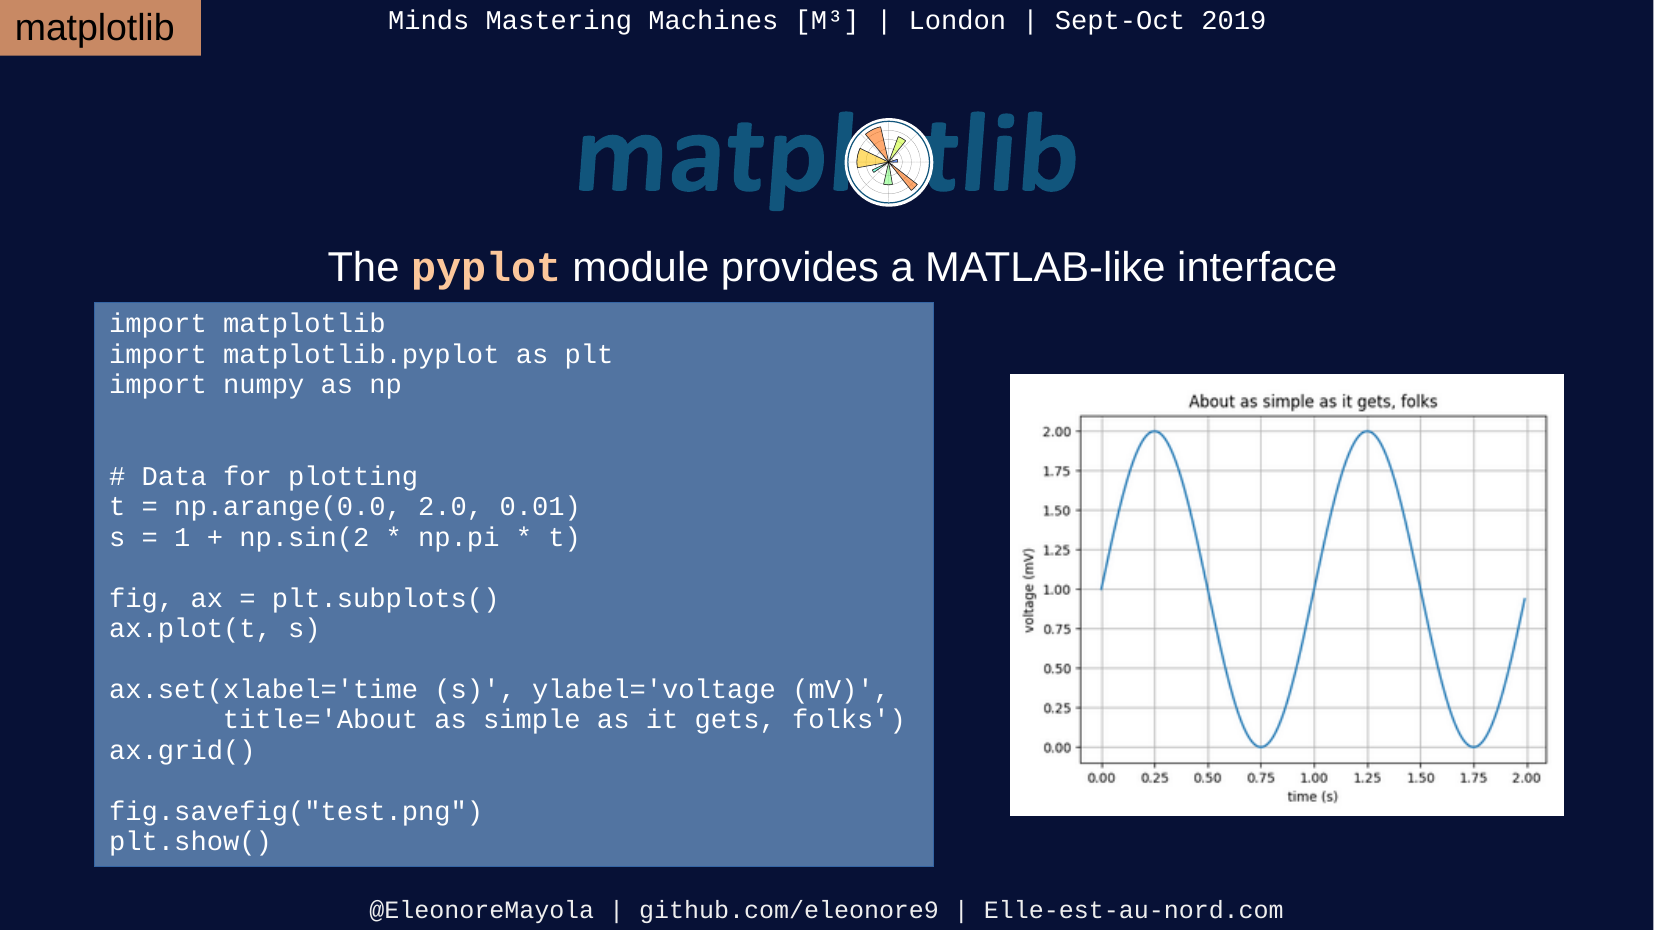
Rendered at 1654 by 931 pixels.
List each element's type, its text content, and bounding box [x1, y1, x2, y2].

text_box Minds Mastering Machines [M³] | London | Sept-Oct 2019 [265, 0, 1388, 60]
text_box import matplotlib import matplotlib.pyplot as plt import numpy as np # Data for plotting t = np.arange(0.0, 2.0, 0.01) s = 1 + np.sin(2 * np.pi * t) fig, ax = plt.subplots() ax.plot(t, s) ax.set(xlabel='time (s)', ylabel='voltage (mV)', title='About as simple as it gets, folks') ax.grid() fig.savefig("test.png") plt.show() [94, 302, 969, 867]
text_box The pyplot module provides a MATLAB-like interface [248, 236, 1418, 302]
text_box matplotlib [0, 0, 201, 56]
text_box @EleonoreMayola | github.com/eleonore9 | Elle-est-au-nord.com [295, 862, 1359, 931]
picture [1010, 374, 1564, 816]
picture [556, 92, 1105, 225]
